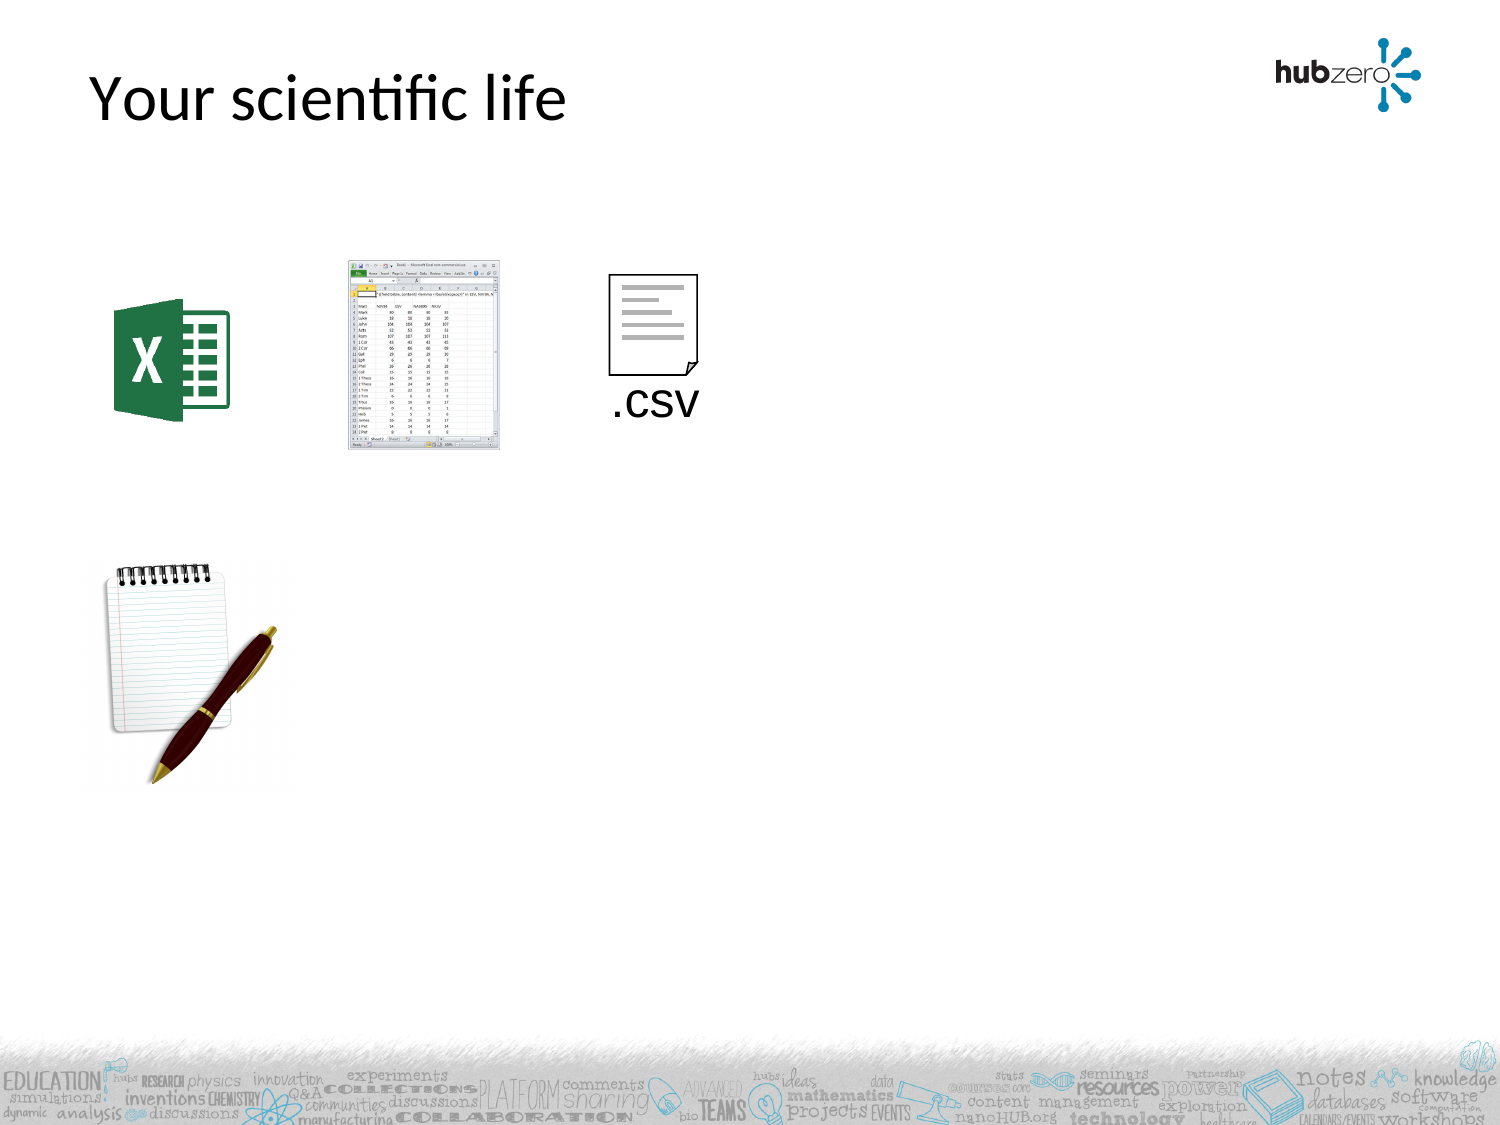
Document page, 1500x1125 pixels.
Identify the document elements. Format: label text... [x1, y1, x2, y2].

picture [348, 260, 500, 451]
picture [114, 299, 230, 422]
picture [75, 554, 298, 792]
picture [0, 1034, 1500, 1125]
text_box [609, 274, 698, 360]
picture [1272, 35, 1424, 44]
title Your scientific life [75, 44, 1426, 144]
text_box .csv [595, 360, 715, 436]
